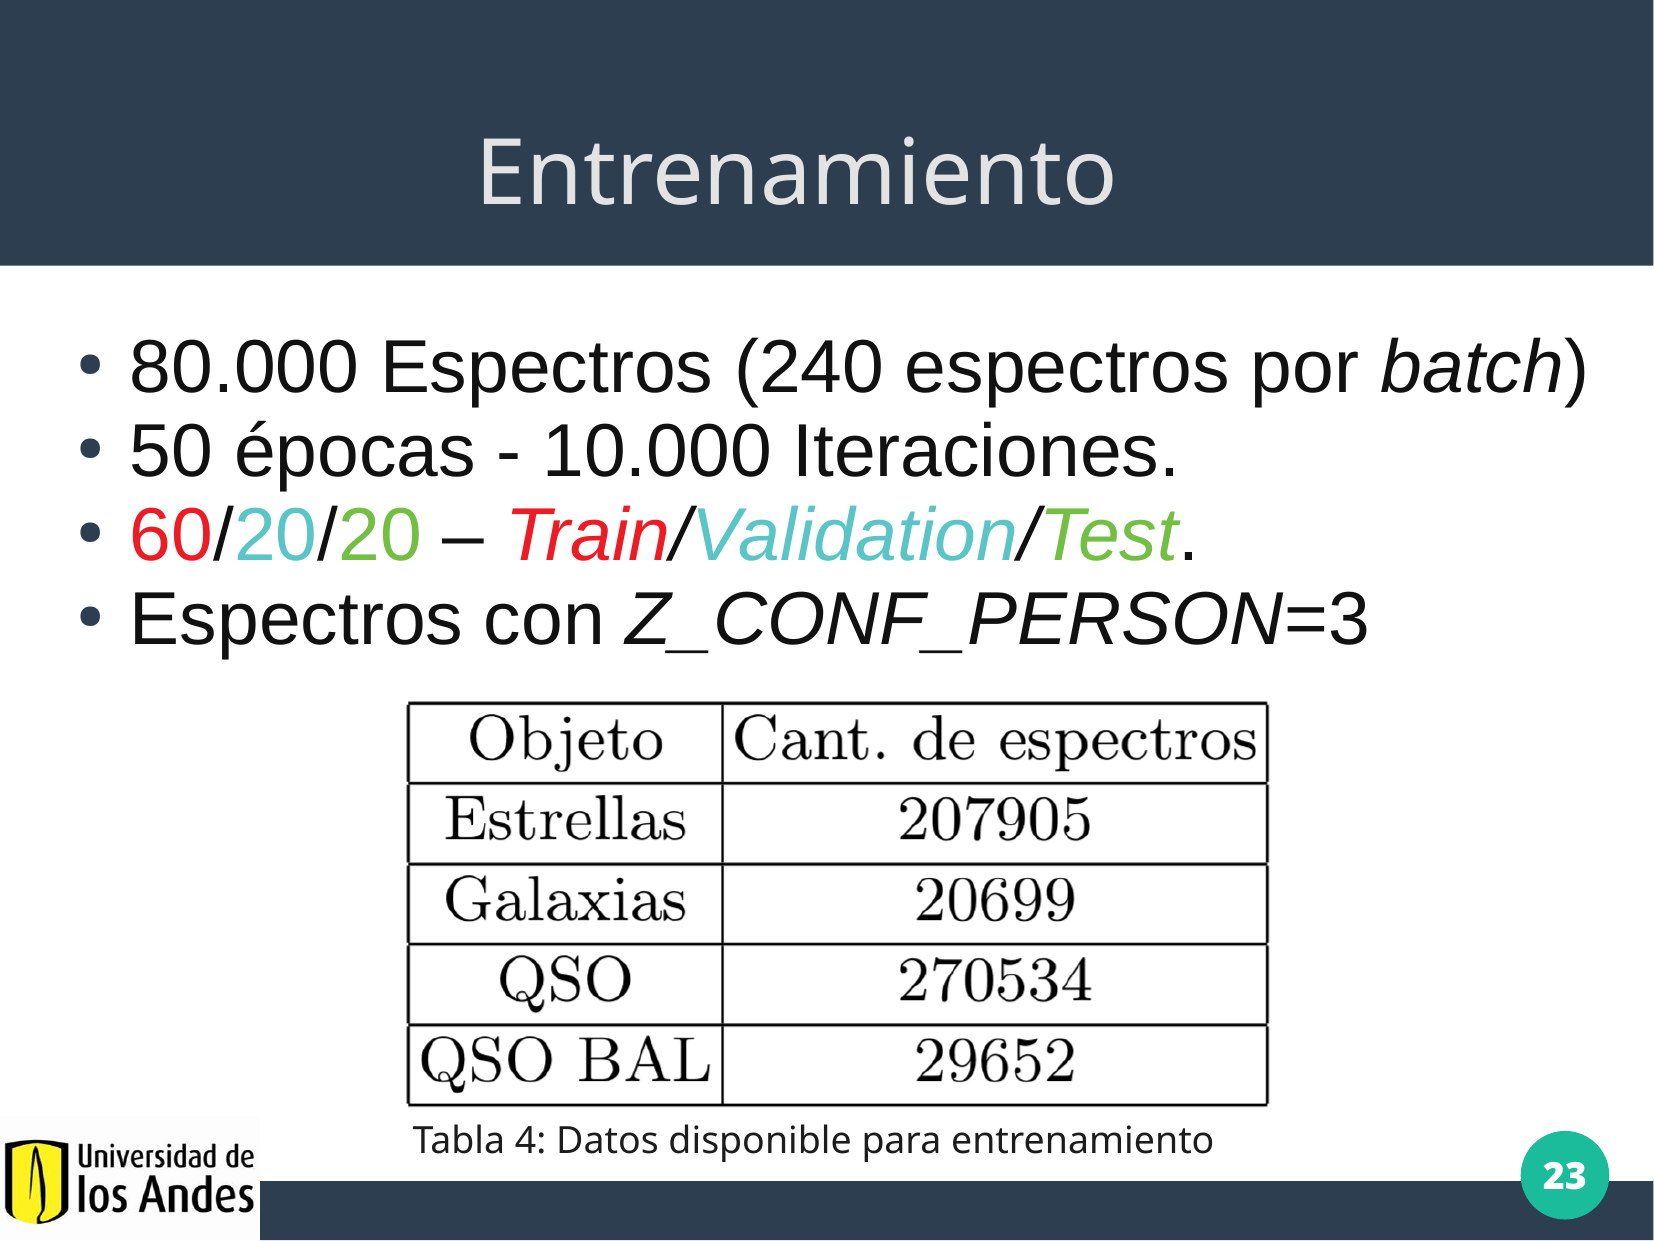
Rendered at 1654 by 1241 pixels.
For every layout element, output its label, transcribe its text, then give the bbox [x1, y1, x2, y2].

title Entrenamiento [59, 90, 1595, 249]
list 80.000 Espectros (240 espectros por batch) 50 épocas - 10.000 Iteraciones. 60/20/20 – Train/Validation/Test. Espectros con Z_CONF_PERSON=3 [59, 324, 1595, 1152]
text_box Tabla 4: Datos disponible para entrenamiento [397, 1106, 1654, 1166]
picture [401, 696, 1276, 1106]
picture [0, 1116, 260, 1241]
